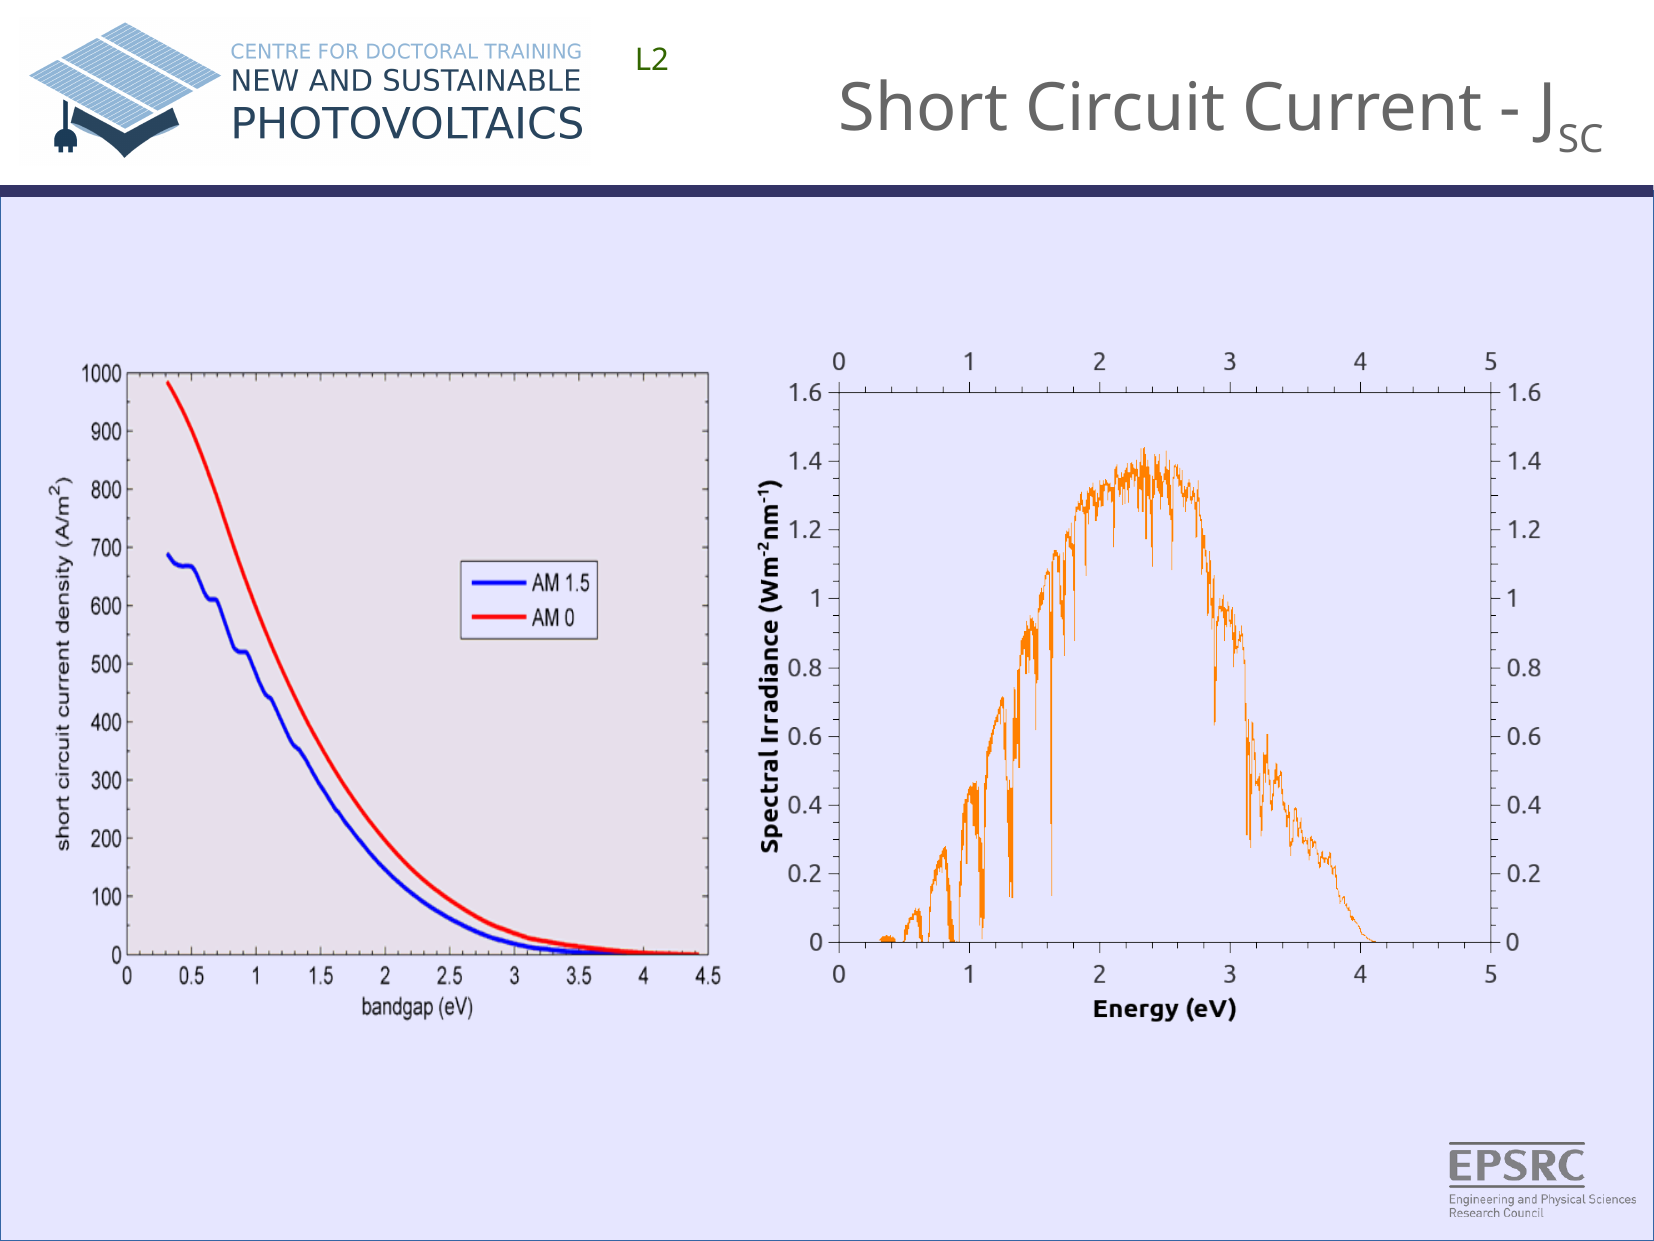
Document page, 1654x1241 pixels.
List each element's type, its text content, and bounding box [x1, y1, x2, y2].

picture [1449, 1142, 1636, 1217]
picture [0, 295, 1583, 1052]
text_box [0, 197, 1654, 1241]
text_box L2 [620, 29, 880, 80]
picture [19, 17, 591, 166]
text_box Short Circuit Current - JSC [767, 51, 1619, 159]
